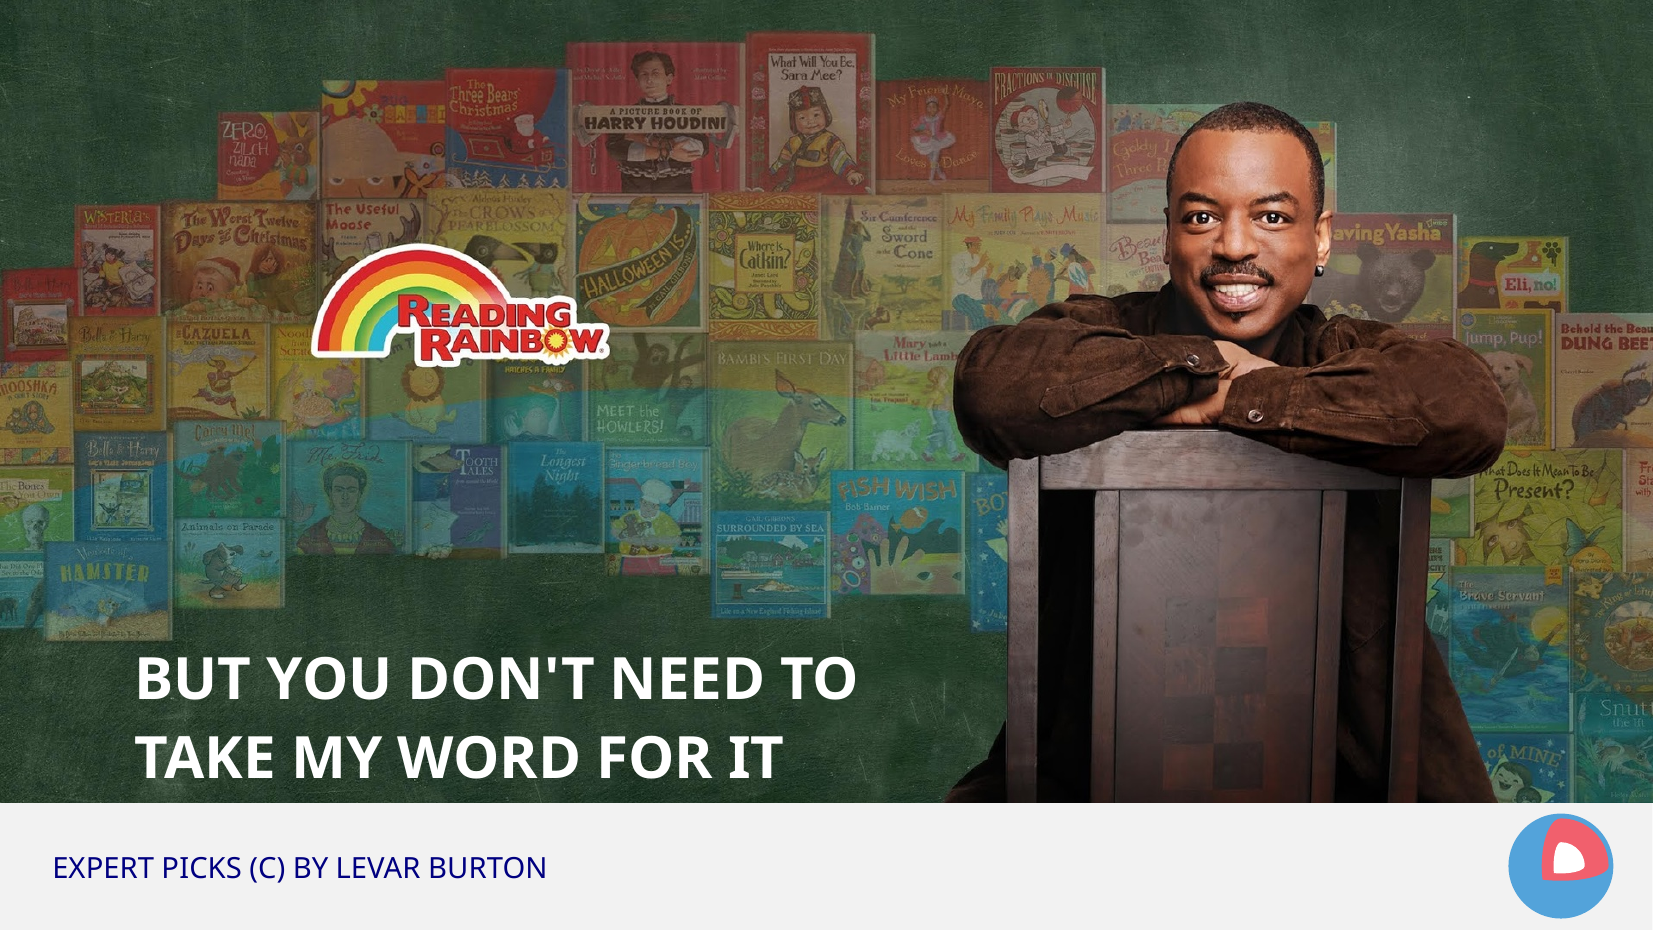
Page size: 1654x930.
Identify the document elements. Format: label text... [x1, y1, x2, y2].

text_box BUT YOU DON'T NEED TO TAKE MY WORD FOR IT [120, 630, 788, 792]
picture [0, 0, 1653, 803]
text_box EXPERT PICKS (C) BY LEVAR BURTON [37, 839, 589, 910]
